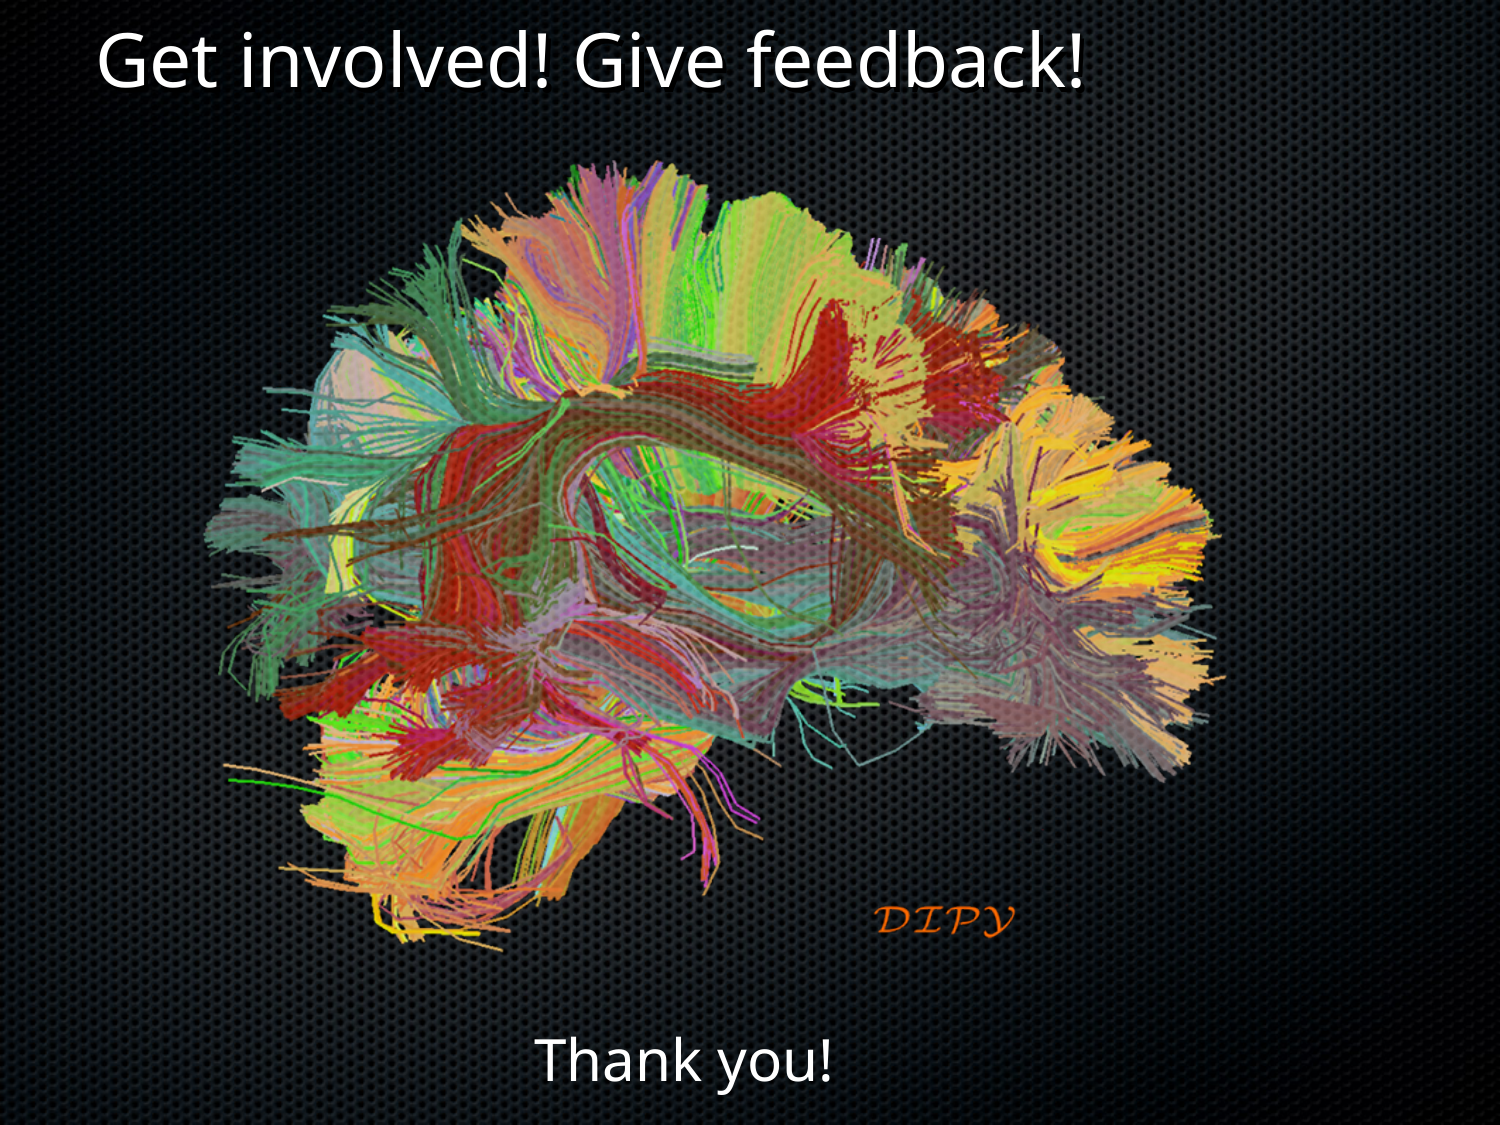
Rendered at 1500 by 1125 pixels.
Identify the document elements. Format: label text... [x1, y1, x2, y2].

picture [0, 0, 1500, 1125]
title Get involved! Give feedback! [86, 0, 1500, 199]
text_box Thank you! [519, 1015, 1049, 1125]
